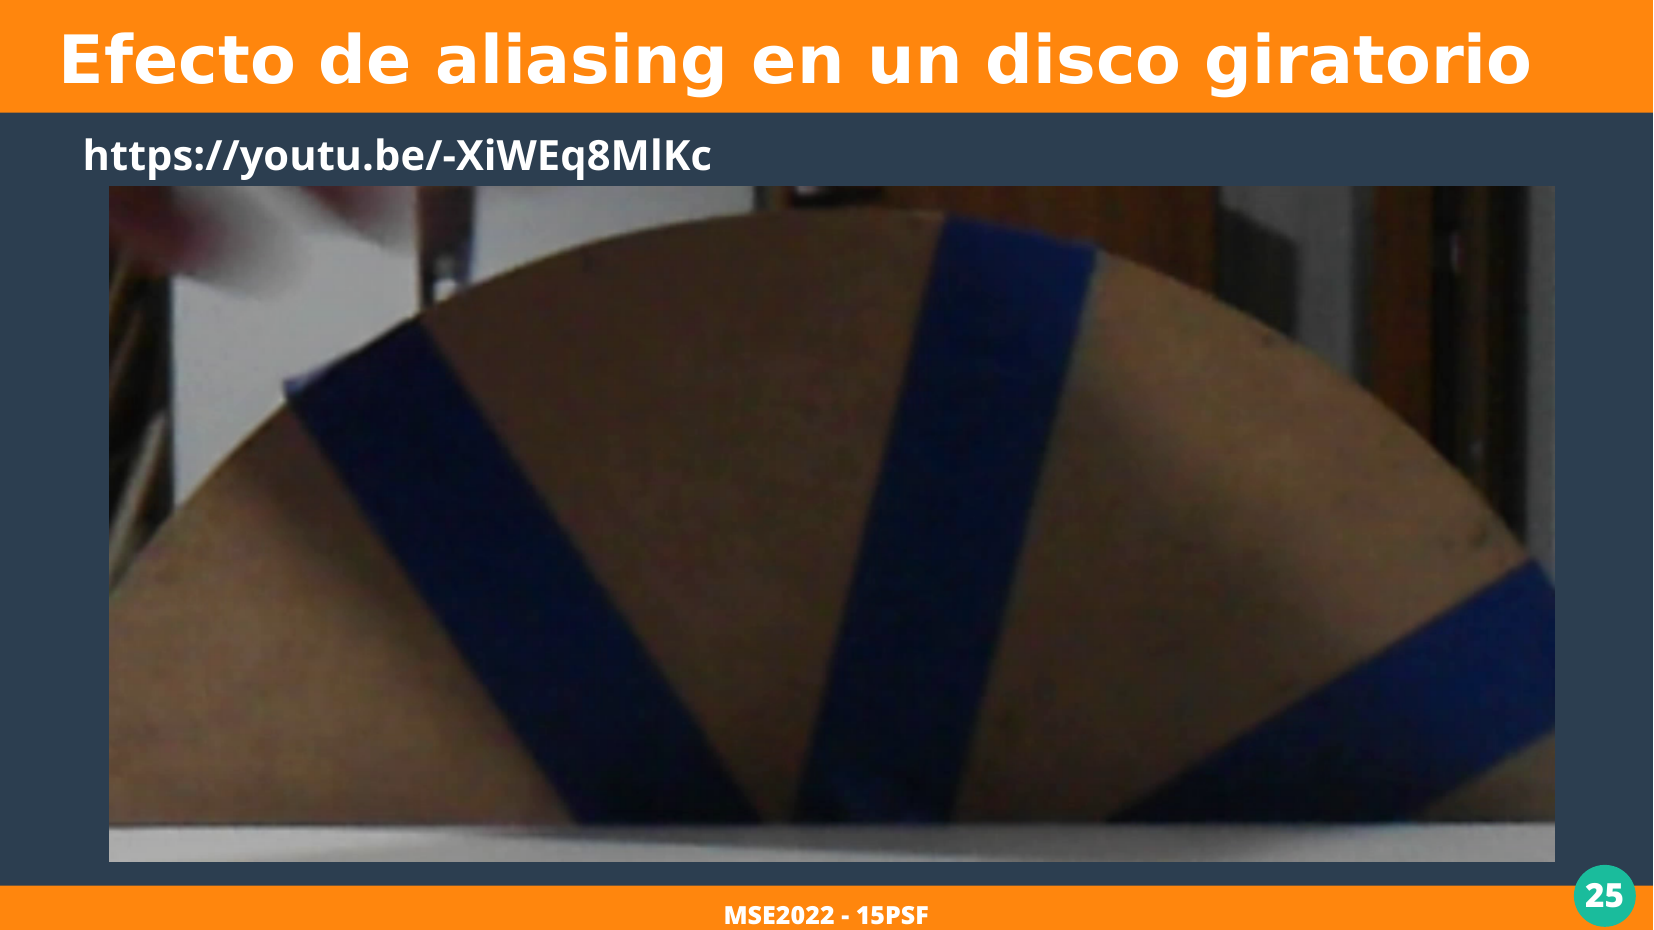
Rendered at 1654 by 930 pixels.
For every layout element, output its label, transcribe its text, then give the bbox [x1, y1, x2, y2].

title Efecto de aliasing en un disco giratorio [58, 1, 1594, 120]
text_box [109, 186, 1556, 863]
list https://youtu.be/-XiWEq8MlKc [11, 125, 751, 188]
